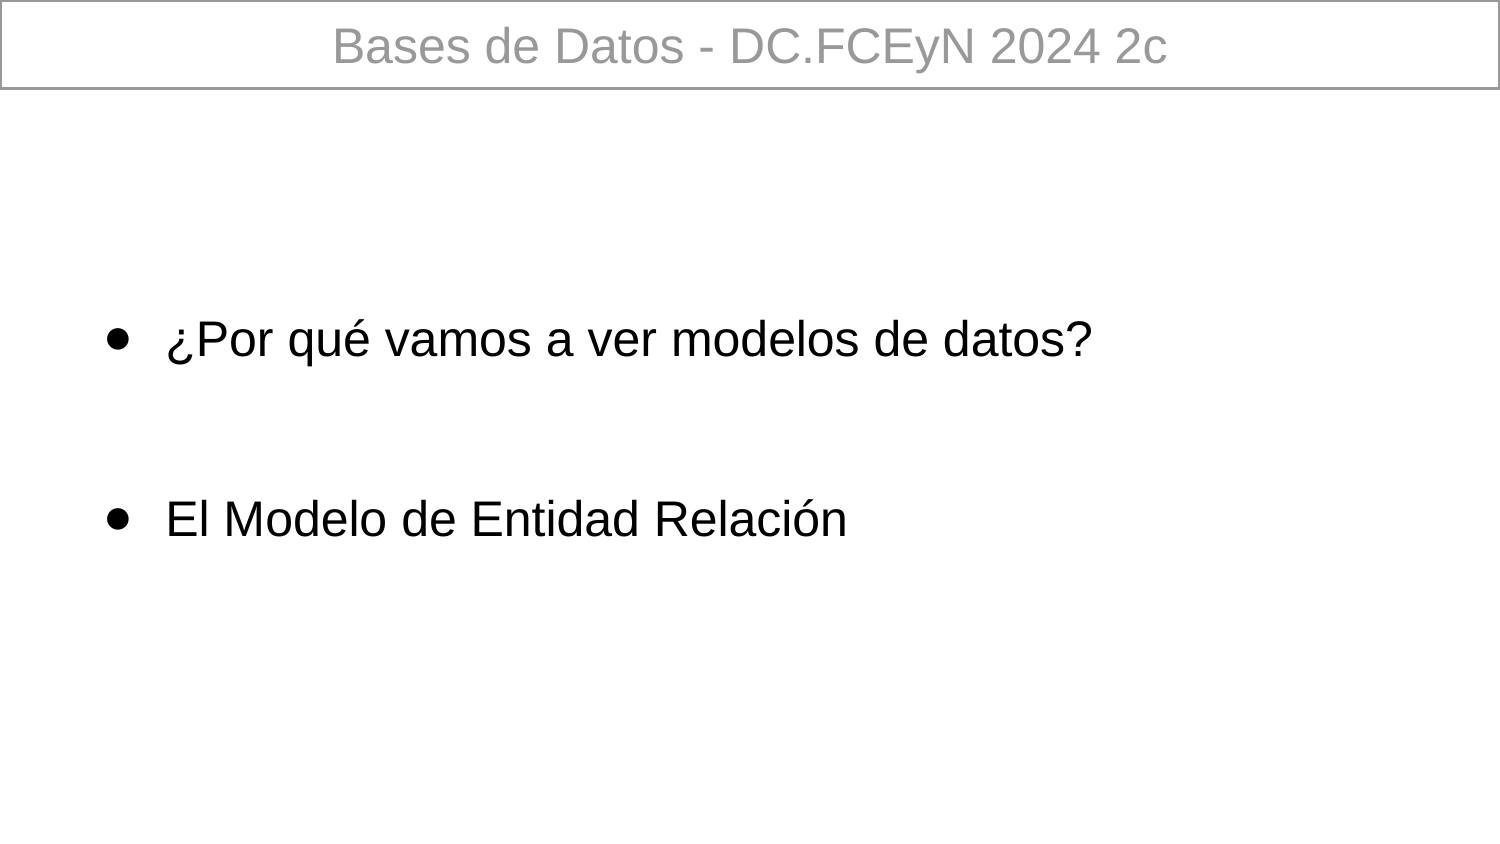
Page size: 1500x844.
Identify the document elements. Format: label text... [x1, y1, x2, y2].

text_box ¿Por qué vamos a ver modelos de datos? El Modelo de Entidad Relación [75, 261, 1432, 823]
title Bases de Datos - DC.FCEyN 2024 2c [0, 0, 1500, 89]
